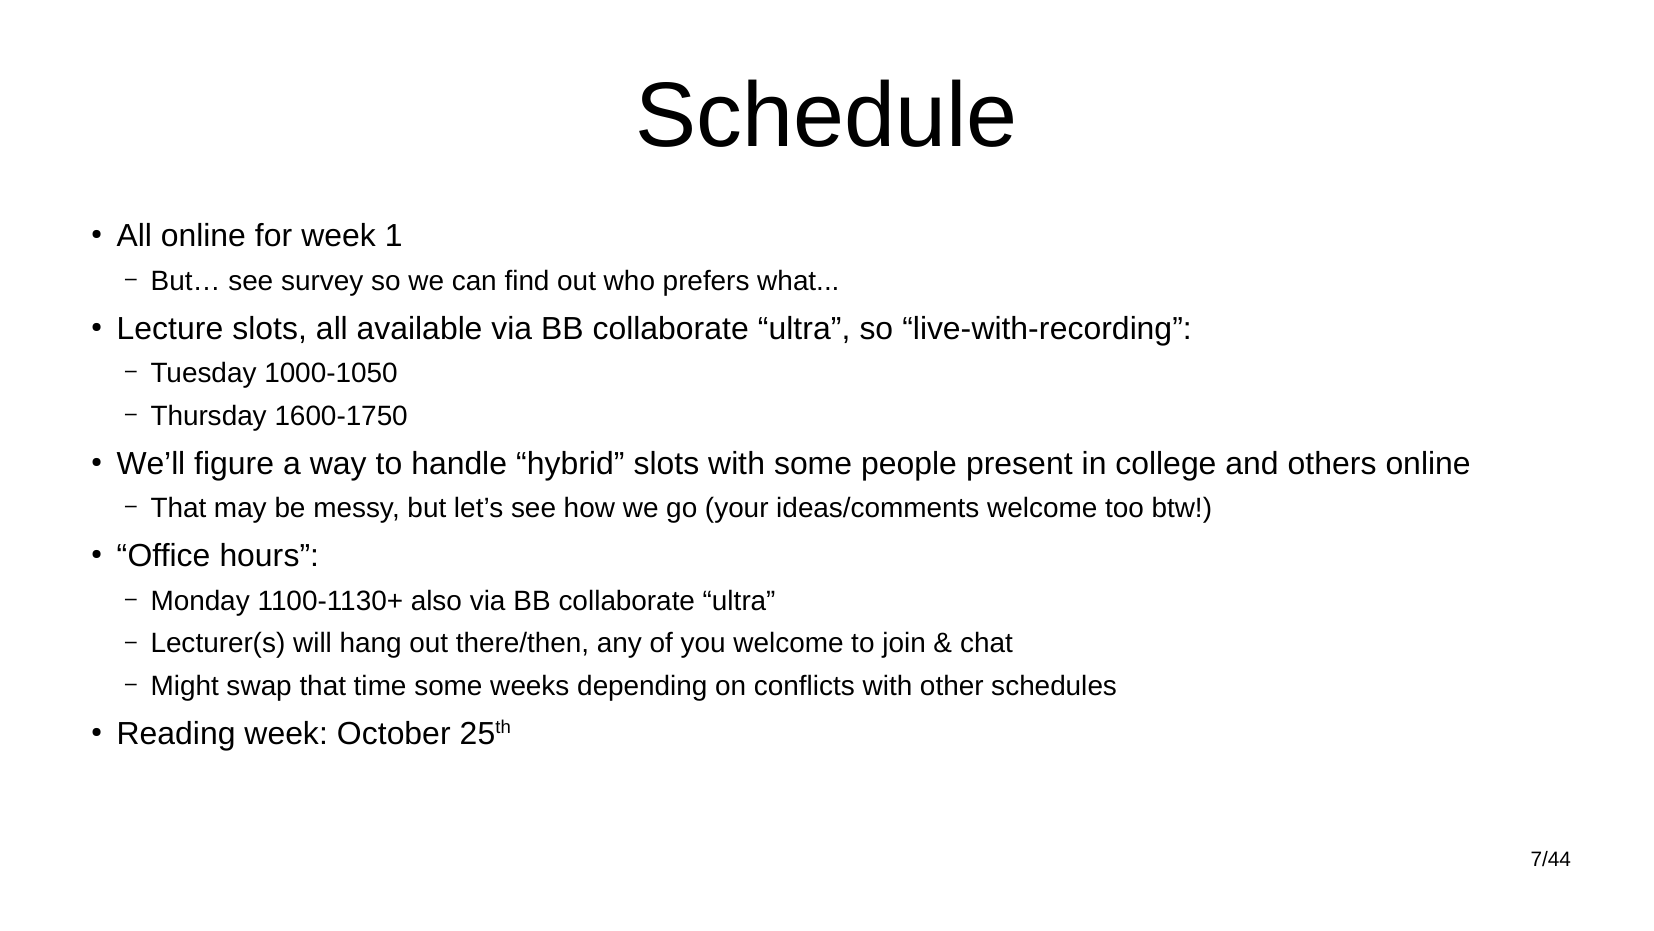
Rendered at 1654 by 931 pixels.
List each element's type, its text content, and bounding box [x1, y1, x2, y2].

title Schedule [82, 37, 1571, 193]
list All online for week 1 But… see survey so we can find out who prefers what... Lecture slots, all available via BB collaborate “ultra”, so “live-with-recording”: Tuesday 1000-1050 Thursday 1600-1750 We’ll figure a way to handle “hybrid” slots with some people present in college and others online That may be messy, but let’s see how we go (your ideas/comments welcome too btw!) “Office hours”: Monday 1100-1130+ also via BB collaborate “ultra” Lecturer(s) will hang out there/then, any of you welcome to join & chat Might swap that time some weeks depending on conflicts with other schedules Reading week: October 25th [82, 217, 1571, 758]
